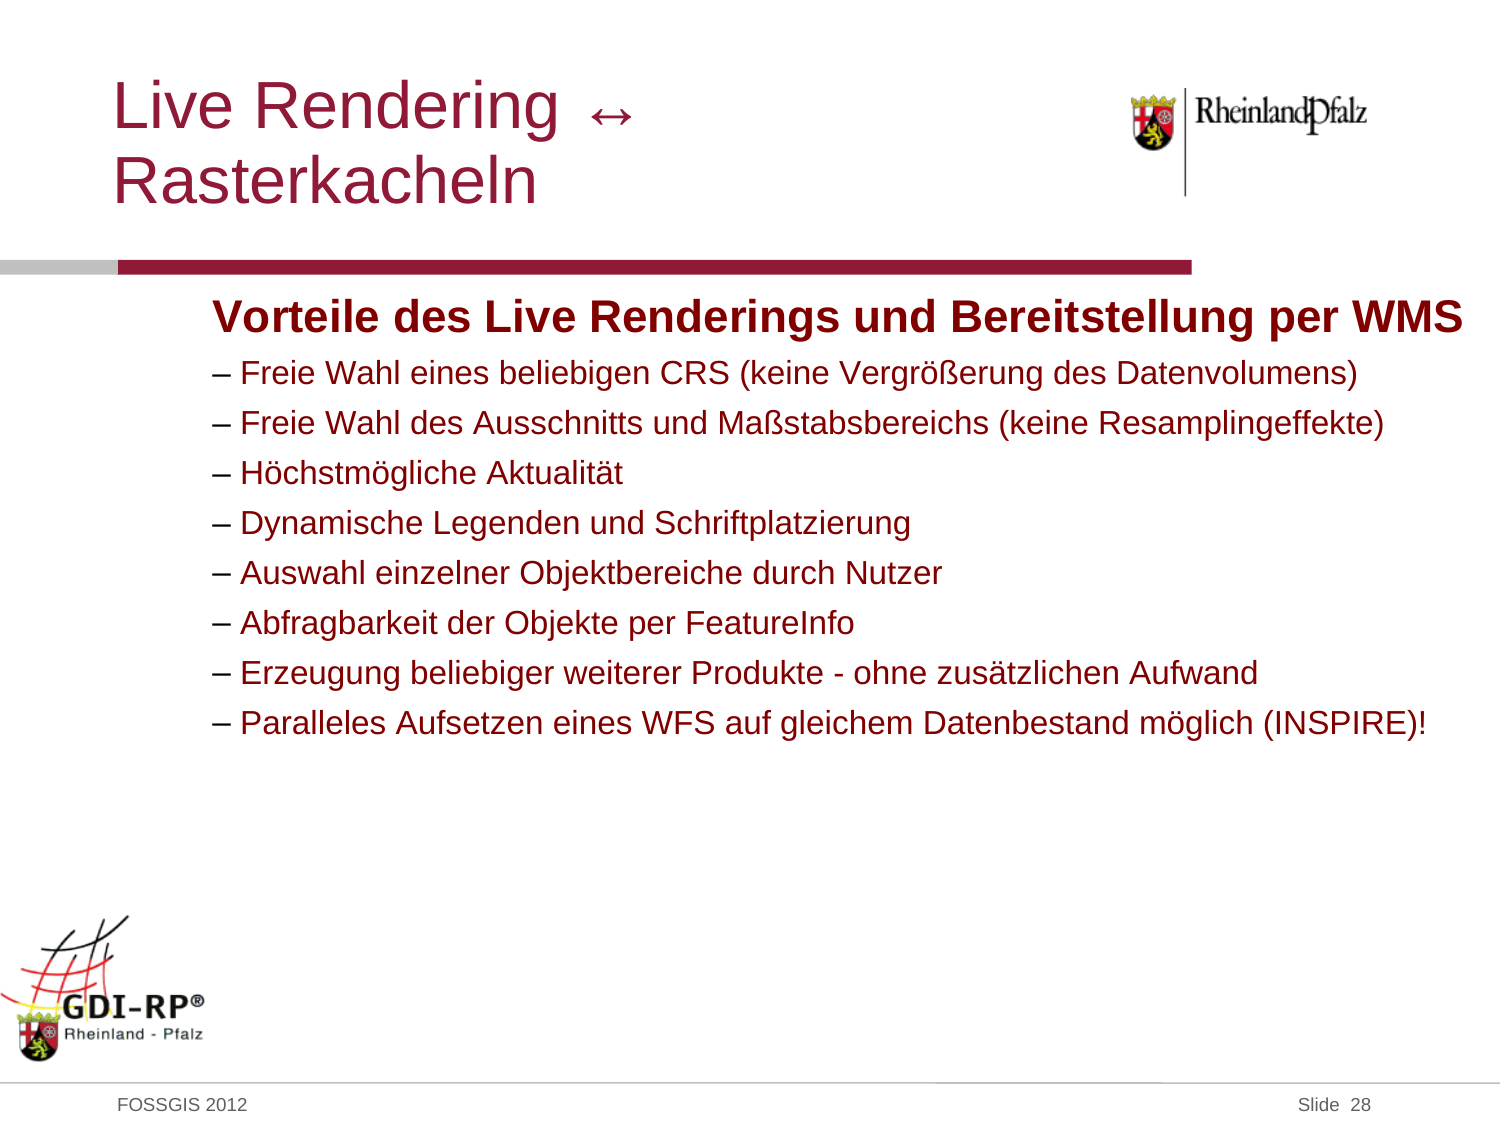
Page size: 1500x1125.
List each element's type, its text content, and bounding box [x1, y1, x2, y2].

title Live Rendering ↔ Rasterkacheln [112, 63, 1071, 224]
list Vorteile des Live Renderings und Bereitstellung per WMS Freie Wahl eines beliebigen CRS (keine Vergrößerung des Datenvolumens) Freie Wahl des Ausschnitts und Maßstabsbereichs (keine Resamplingeffekte) Höchstmögliche Aktualität Dynamische Legenden und Schriftplatzierung Auswahl einzelner Objektbereiche durch Nutzer Abfragbarkeit der Objekte per FeatureInfo Erzeugung beliebiger weiterer Produkte - ohne zusätzlichen Aufwand Paralleles Aufsetzen eines WFS auf gleichem Datenbestand möglich (INSPIRE)! [212, 295, 1477, 1031]
picture [1131, 88, 1447, 198]
picture [0, 915, 207, 1063]
